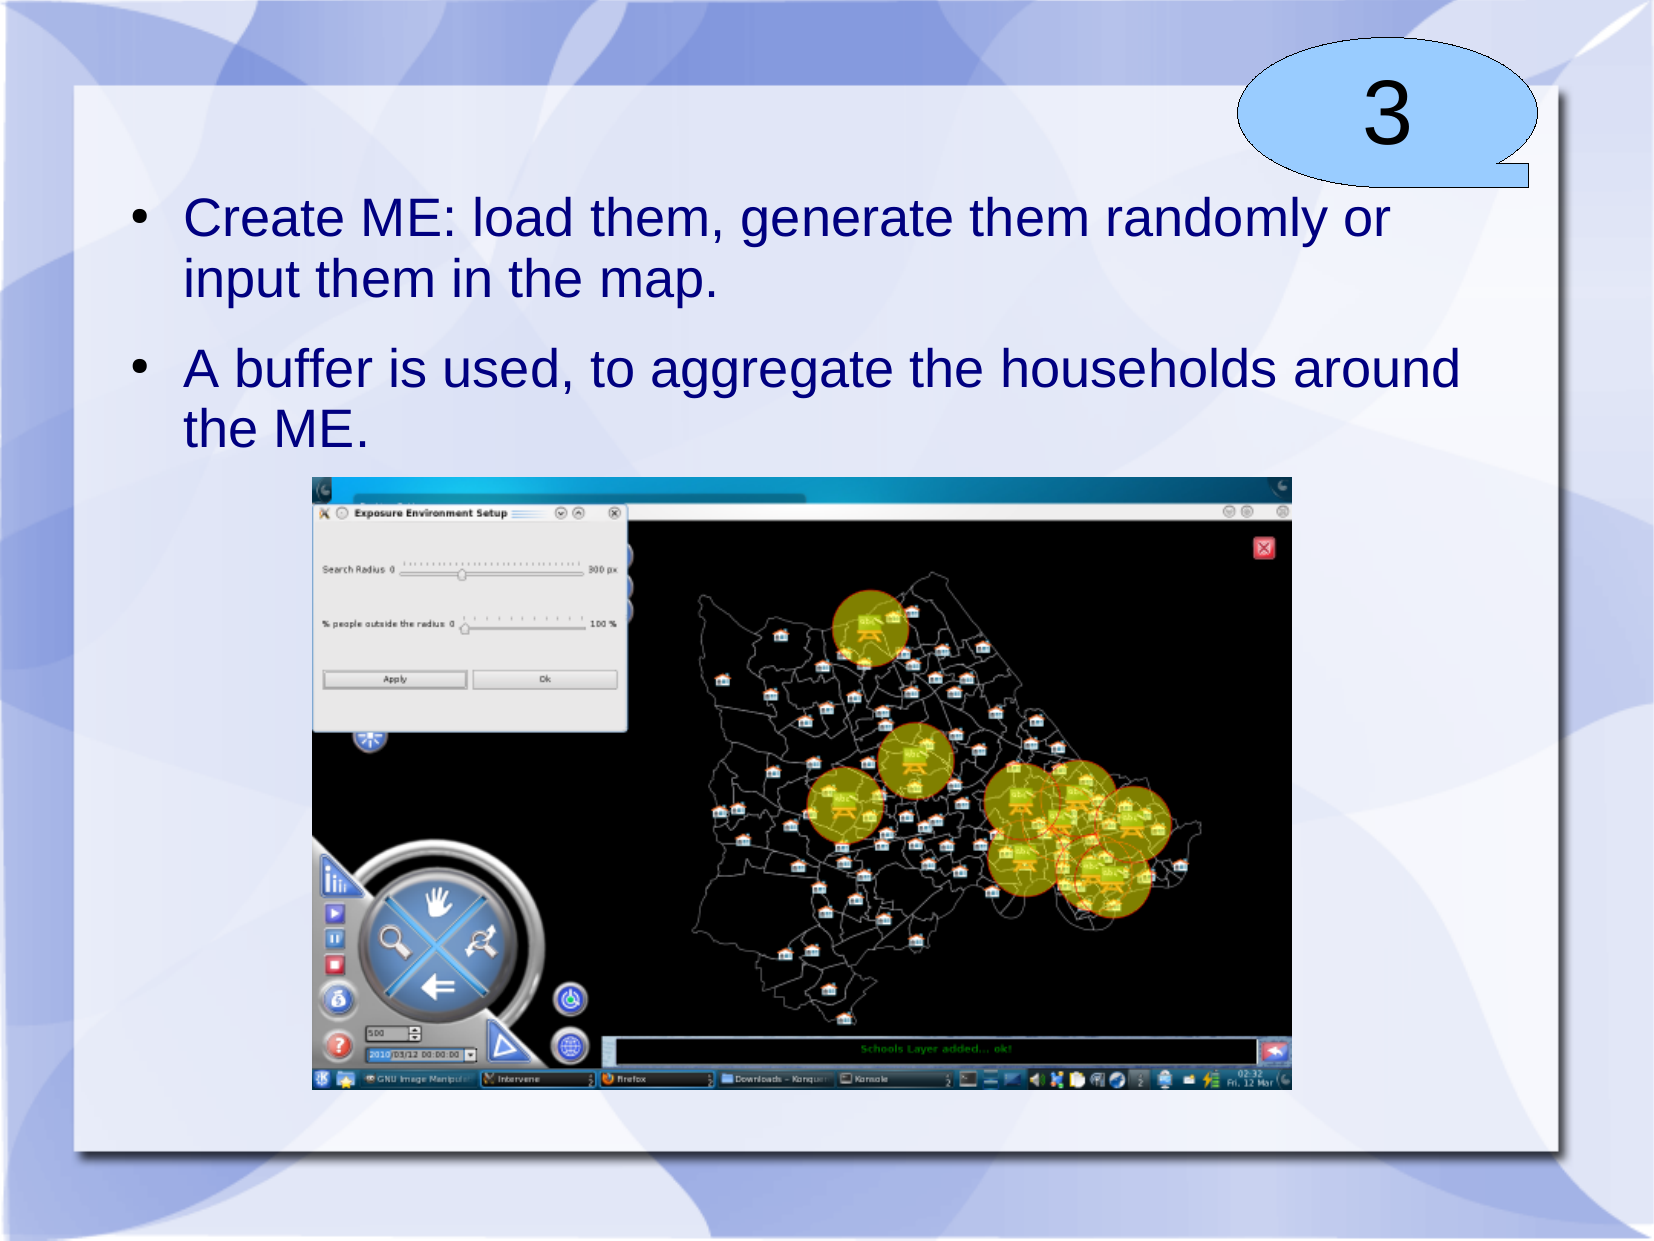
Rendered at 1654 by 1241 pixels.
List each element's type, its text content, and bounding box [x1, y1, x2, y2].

text_box 3 [1237, 37, 1538, 188]
picture [0, 0, 1654, 1241]
list Create ME: load them, generate them randomly or input them in the map. A buffer is used, to aggregate the households around the ME. [112, 187, 1471, 470]
